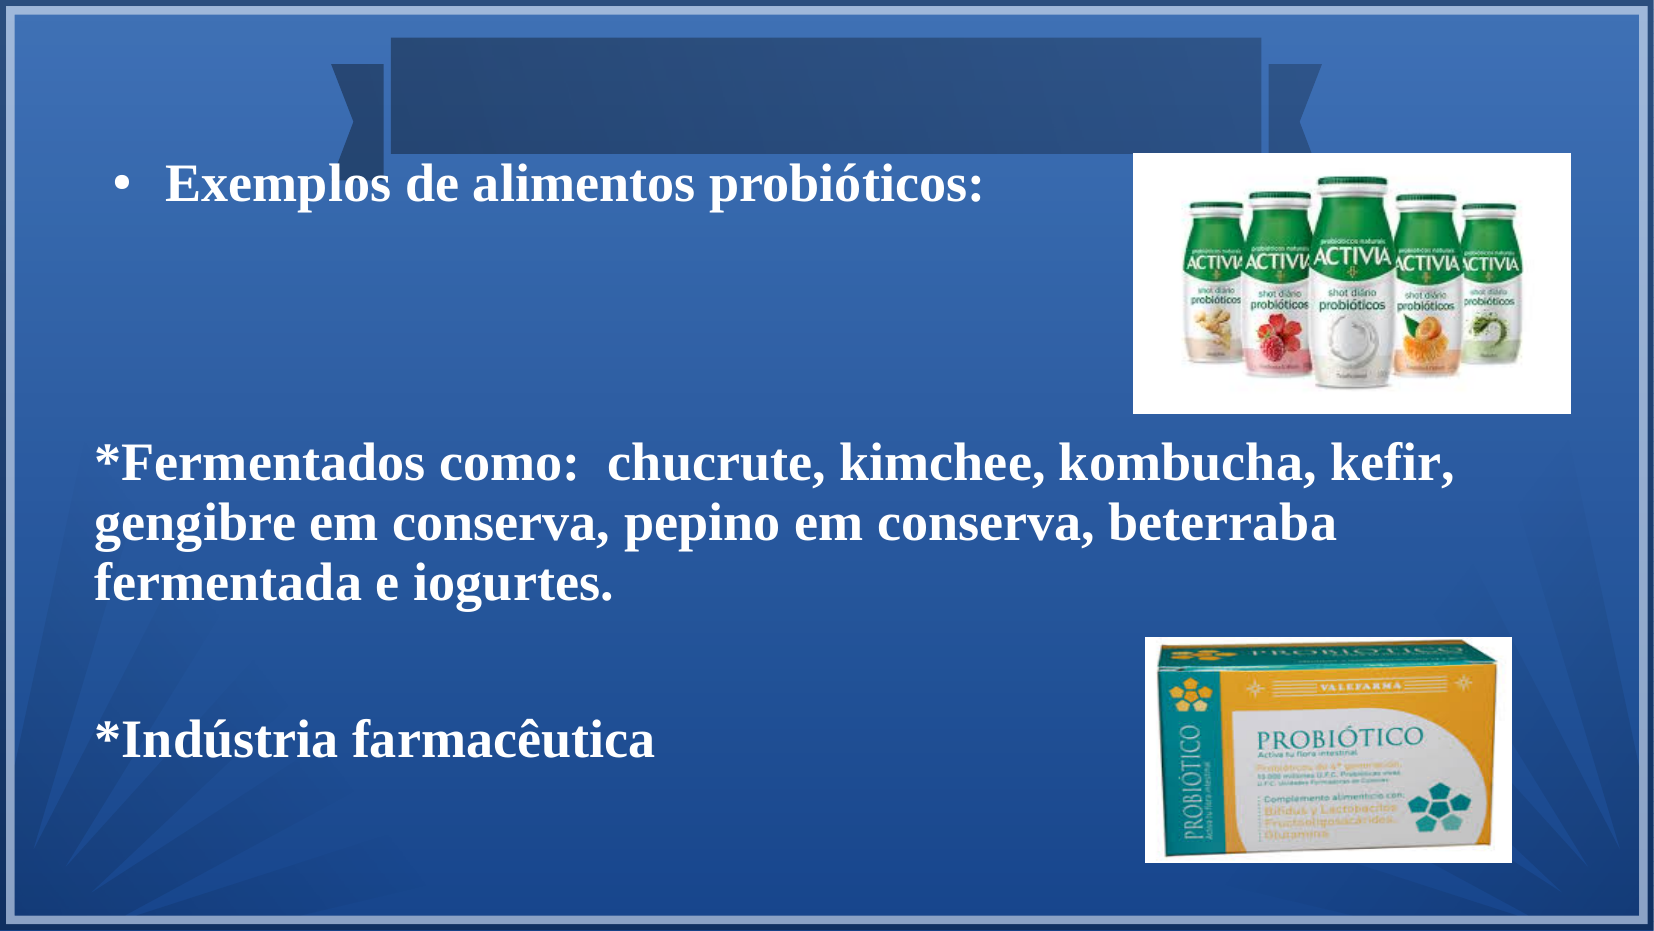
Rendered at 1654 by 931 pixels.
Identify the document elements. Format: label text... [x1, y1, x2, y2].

picture [1145, 637, 1512, 863]
picture [1133, 153, 1571, 414]
text_box *Fermentados como: chucrute, kimchee, kombucha, kefir, gengibre em conserva, pepino em conserva, beterraba fermentada e iogurtes. *Indústria farmacêutica [94, 354, 1548, 770]
list Exemplos de alimentos probióticos: [94, 153, 1133, 354]
list Exemplos de alimentos probióticos: [94, 153, 1583, 886]
